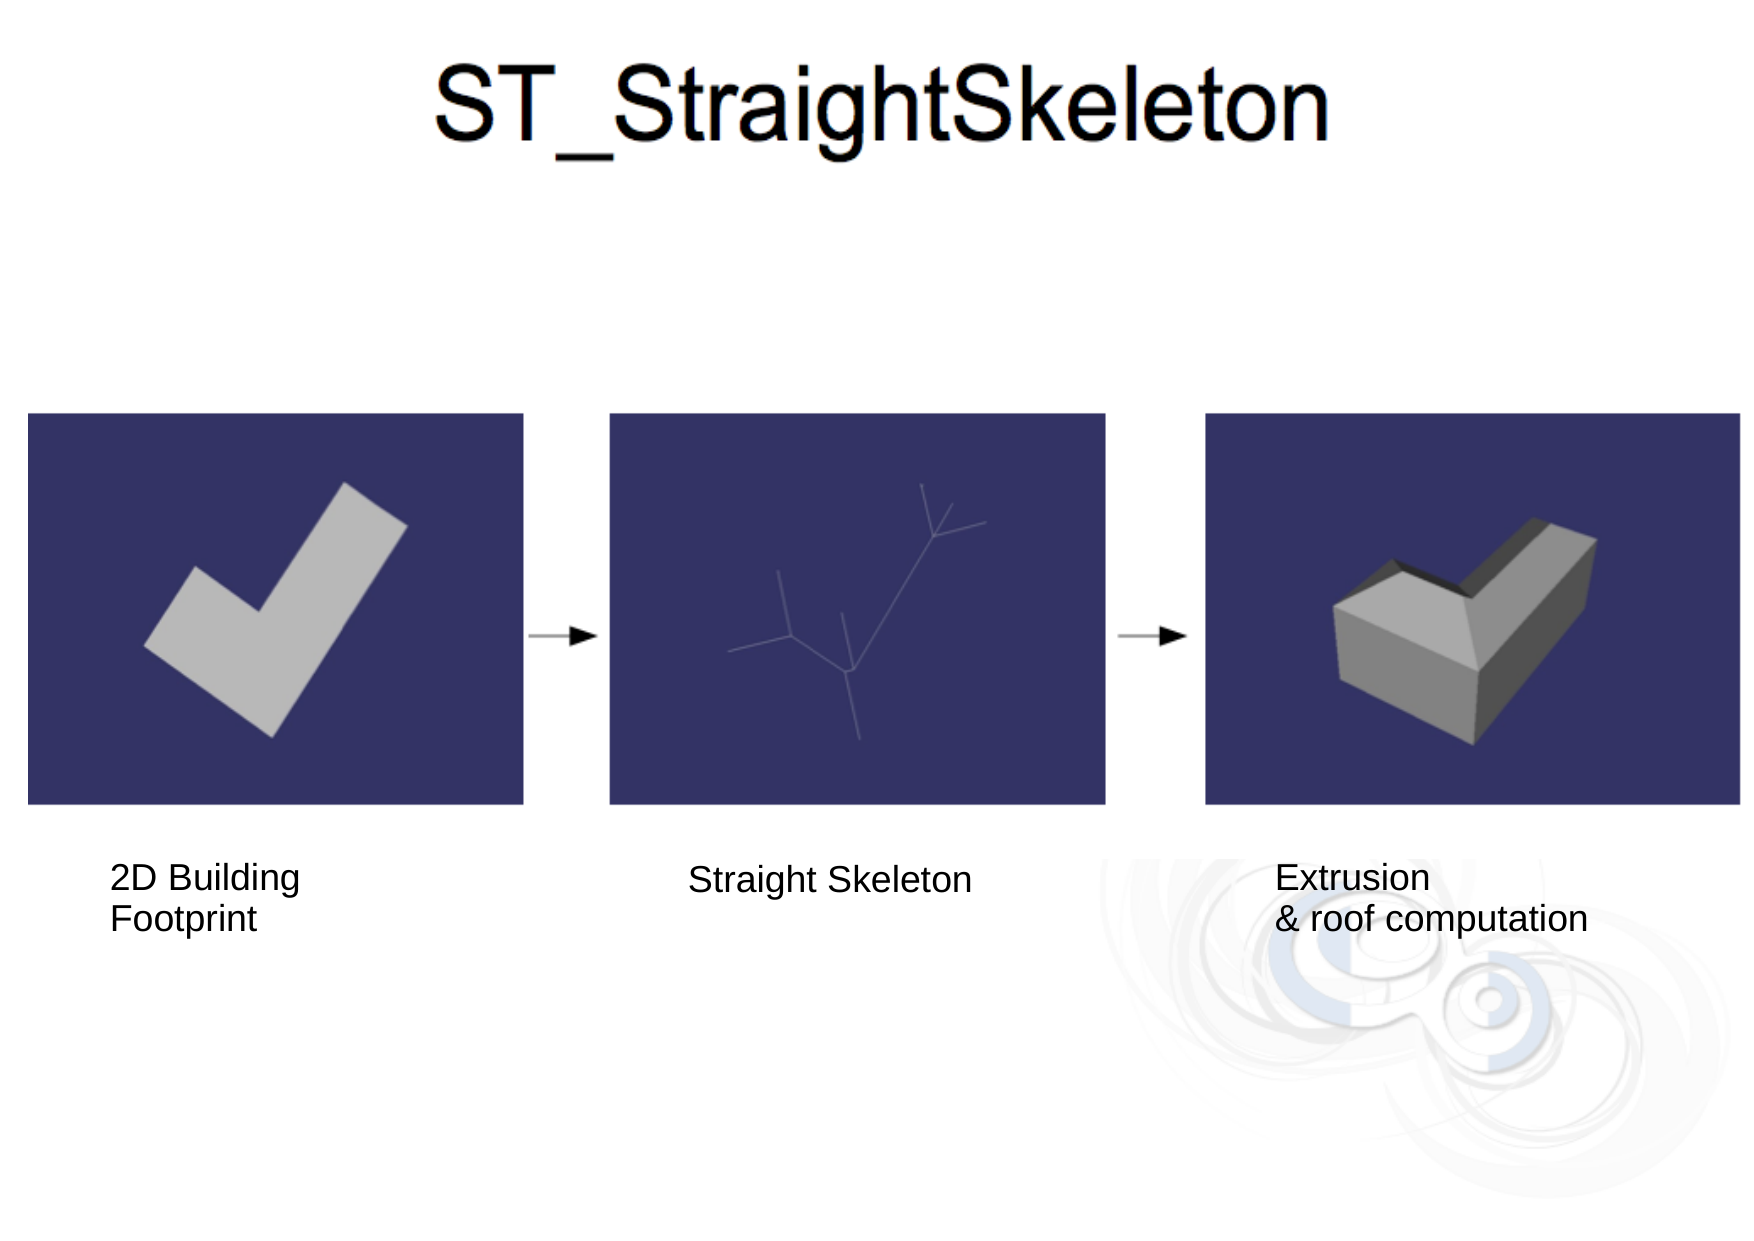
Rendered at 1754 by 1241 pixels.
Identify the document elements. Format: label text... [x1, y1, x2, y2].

picture [28, 0, 1754, 859]
text_box Extrusion & roof computation [1260, 848, 1678, 958]
text_box 2D Building Footprint [94, 848, 425, 958]
text_box Straight Skeleton [652, 850, 1045, 914]
list > Shapefile GUI (shp2pgsql) > GDAL/OGR > OSM (osm2pgsql, osmosis…) [1092, 859, 1754, 1241]
